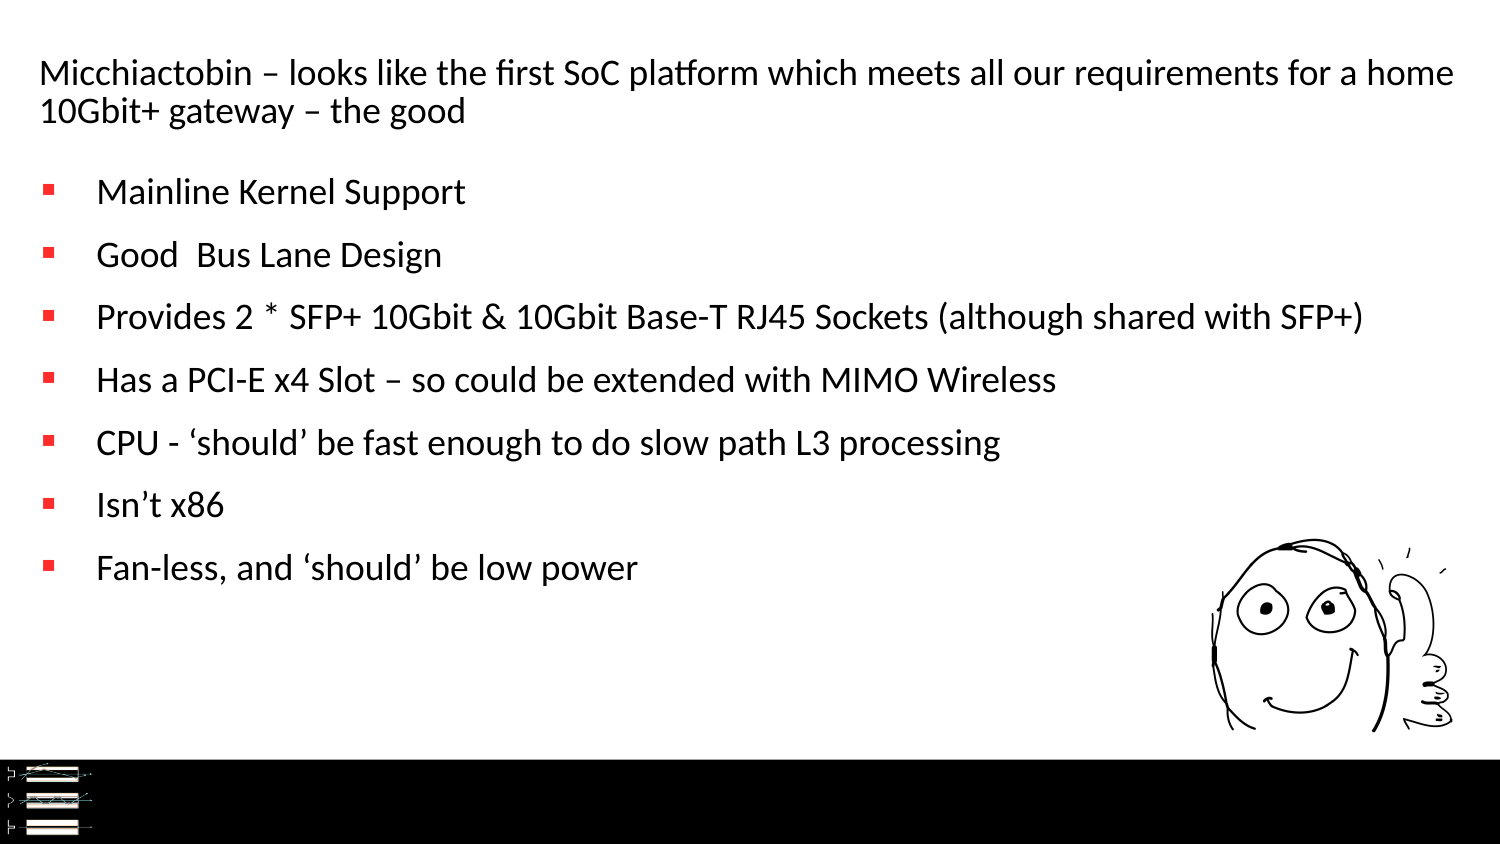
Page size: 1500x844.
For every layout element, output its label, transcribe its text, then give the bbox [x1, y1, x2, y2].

picture [1211, 538, 1453, 733]
picture [5, 761, 95, 837]
list Mainline Kernel Support Good Bus Lane Design Provides 2 * SFP+ 10Gbit & 10Gbit Base-T RJ45 Sockets (although shared with SFP+) Has a PCI-E x4 Slot – so could be extended with MIMO Wireless CPU - ‘should’ be fast enough to do slow path L3 processing Isn’t x86 Fan-less, and ‘should’ be low power [25, 168, 1450, 682]
title Micchiactobin – looks like the first SoC platform which meets all our requirements for a home 10Gbit+ gateway – the good [38, 24, 1464, 166]
